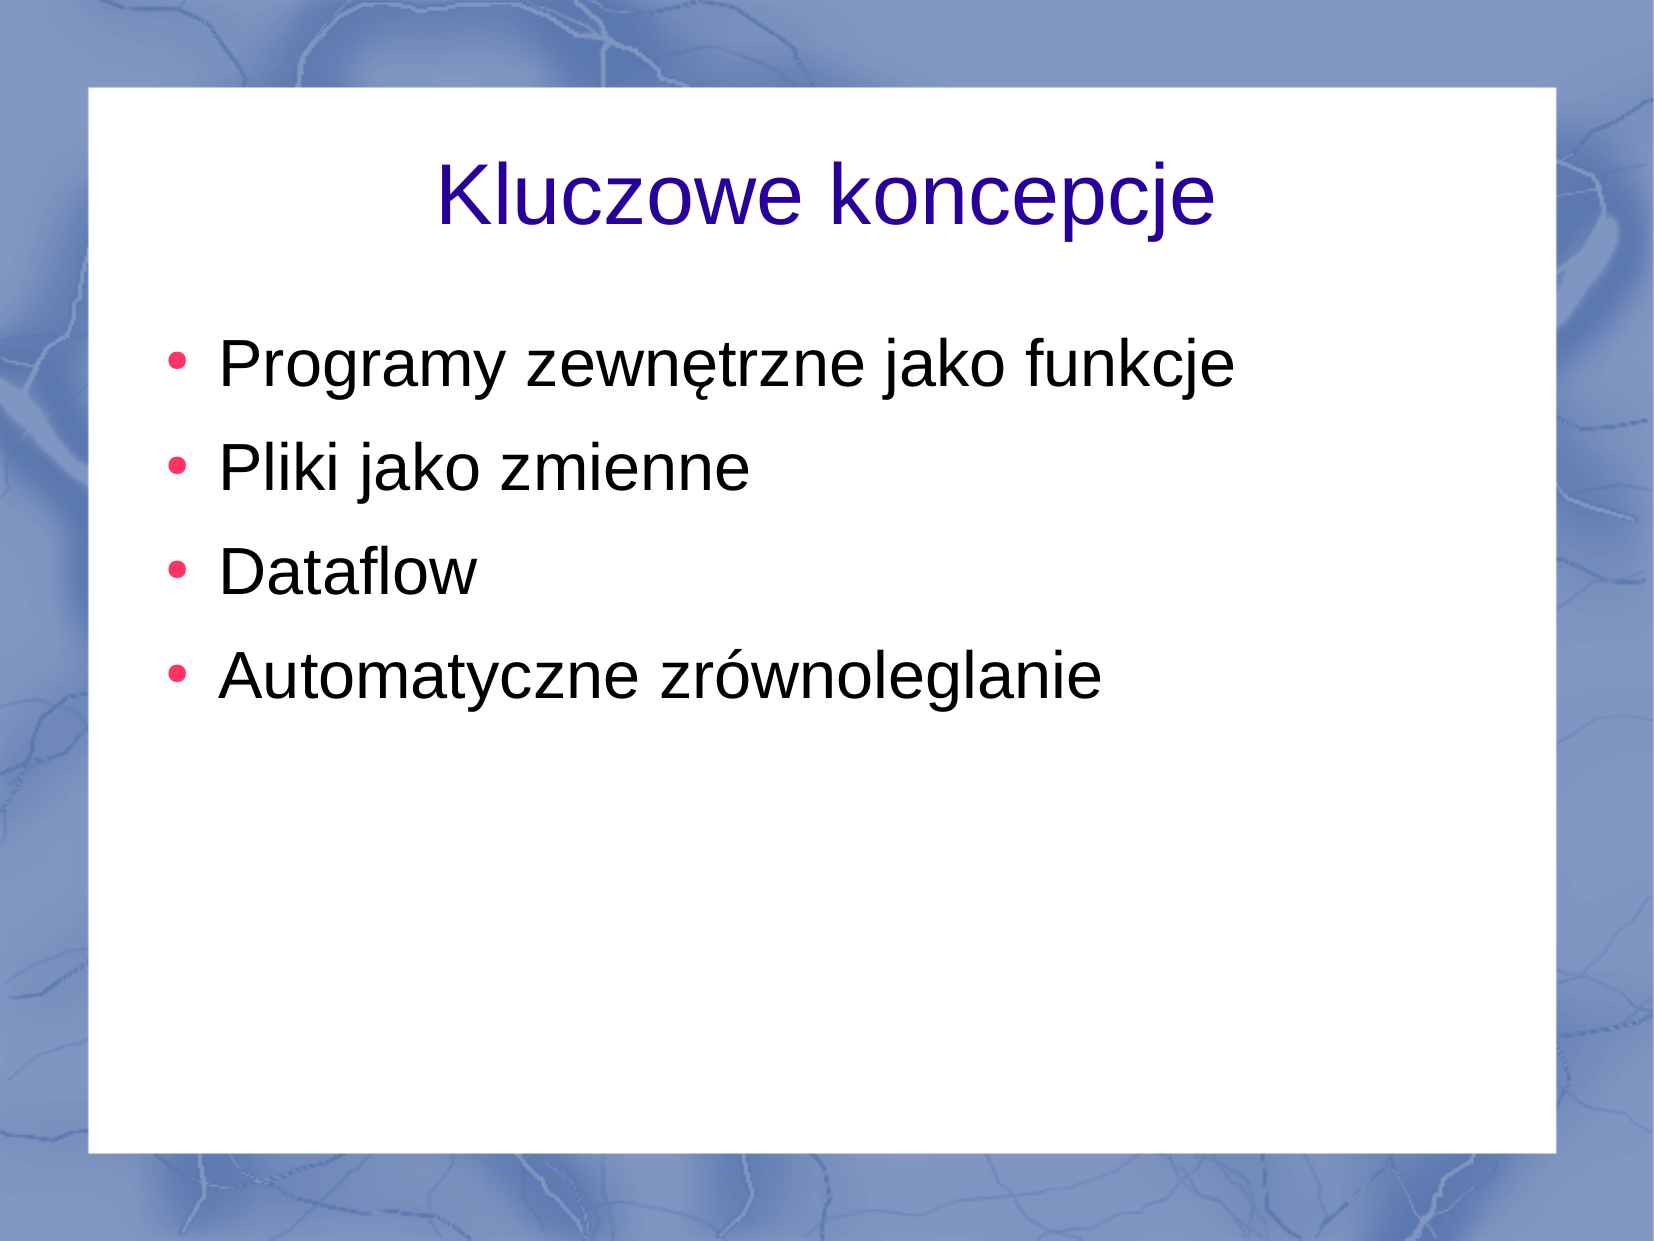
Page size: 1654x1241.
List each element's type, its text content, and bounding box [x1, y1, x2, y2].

picture [0, 0, 1654, 1241]
list Programy zewnętrzne jako funkcje Pliki jako zmienne Dataflow Automatyczne zrównoleglanie [147, 325, 1506, 1045]
title Kluczowe koncepcje [118, 90, 1536, 298]
